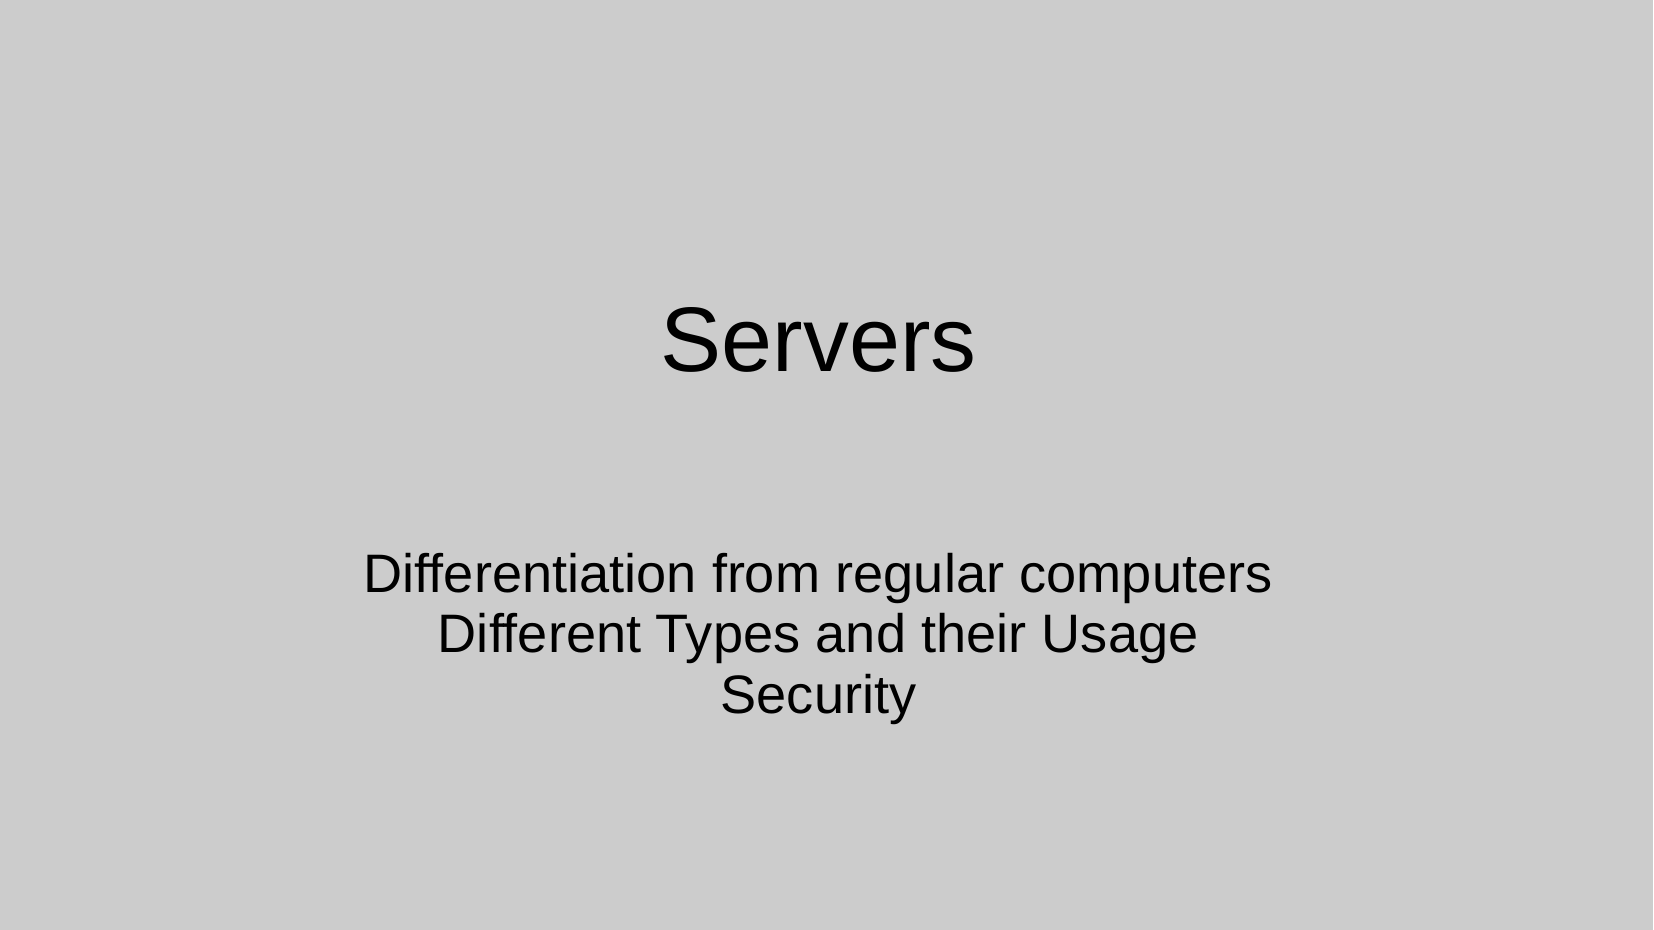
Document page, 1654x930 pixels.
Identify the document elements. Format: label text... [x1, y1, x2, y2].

subtitle Differentiation from regular computers Different Types and their Usage Security [74, 442, 1563, 825]
title Servers [74, 262, 1563, 418]
